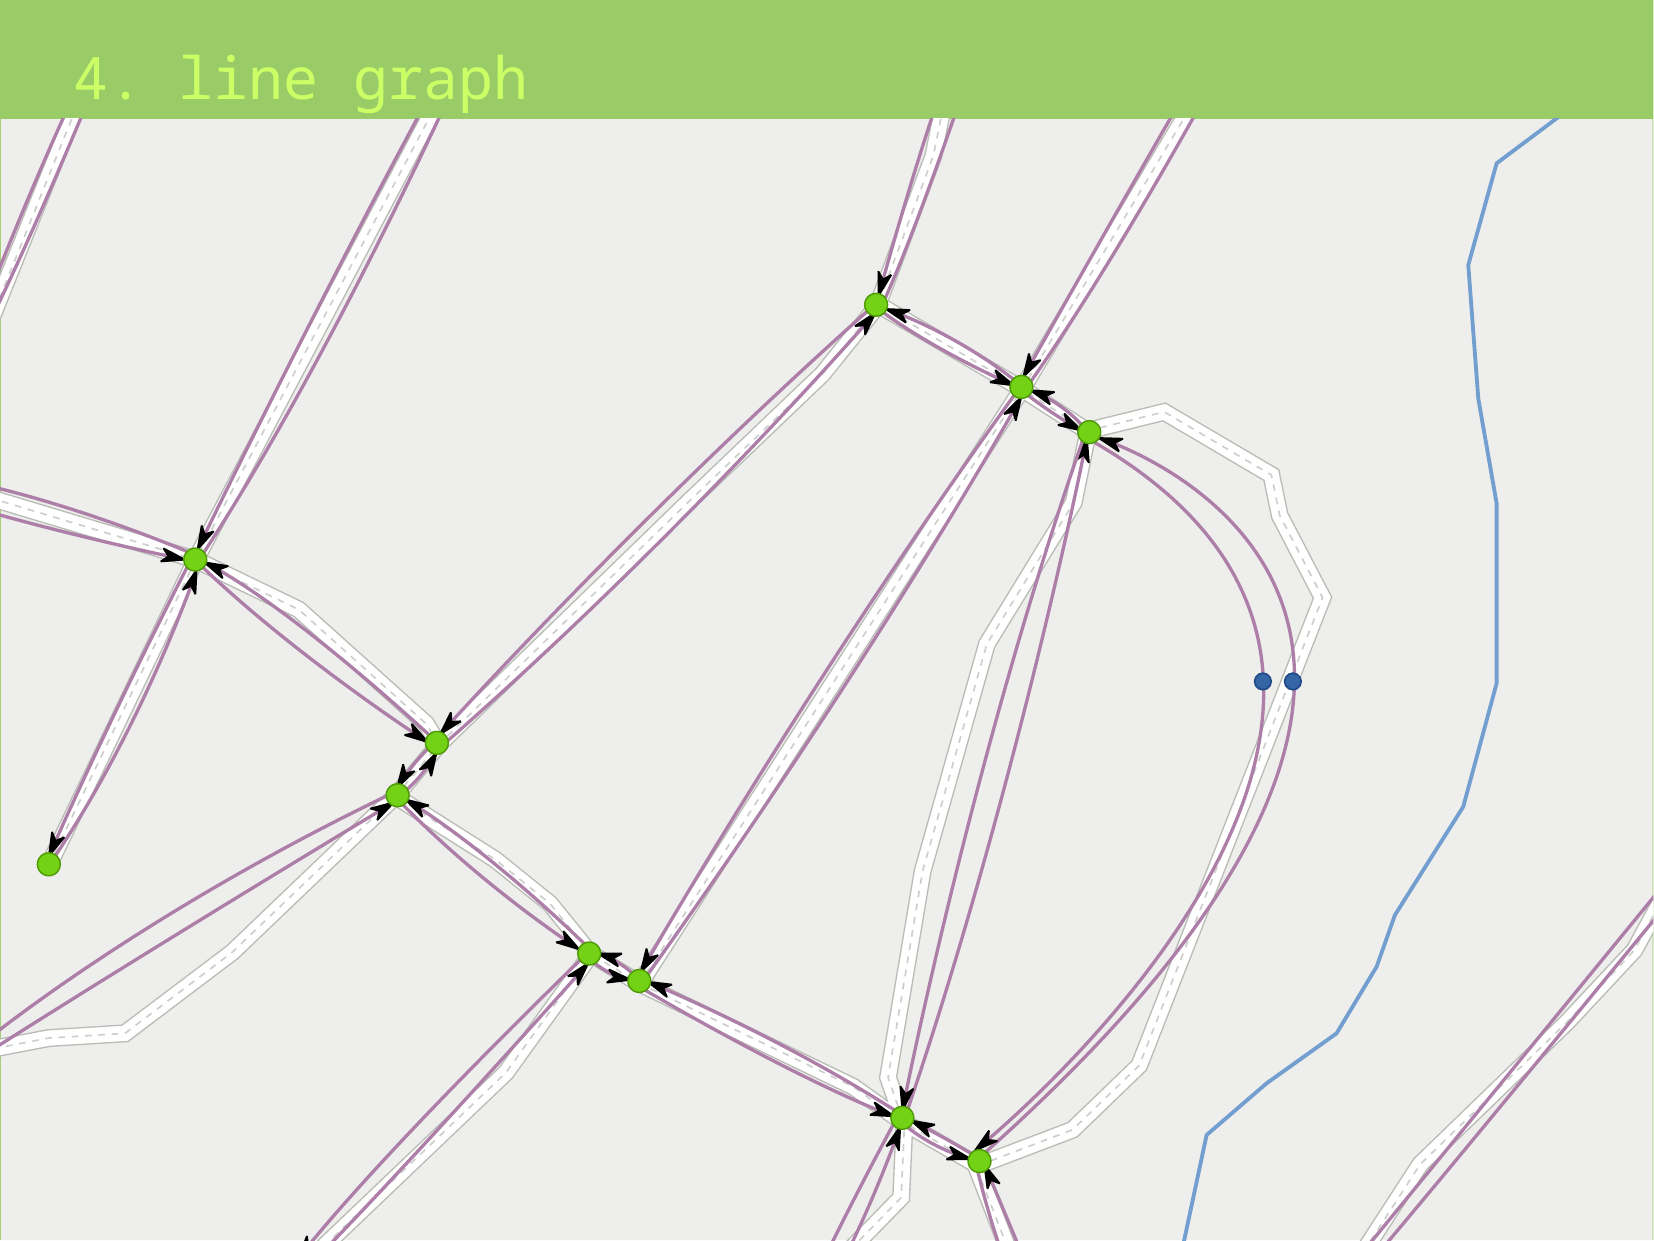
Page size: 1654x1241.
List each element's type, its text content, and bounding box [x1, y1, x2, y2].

picture [0, 118, 1654, 1241]
text_box 4. line graph [59, 29, 544, 115]
